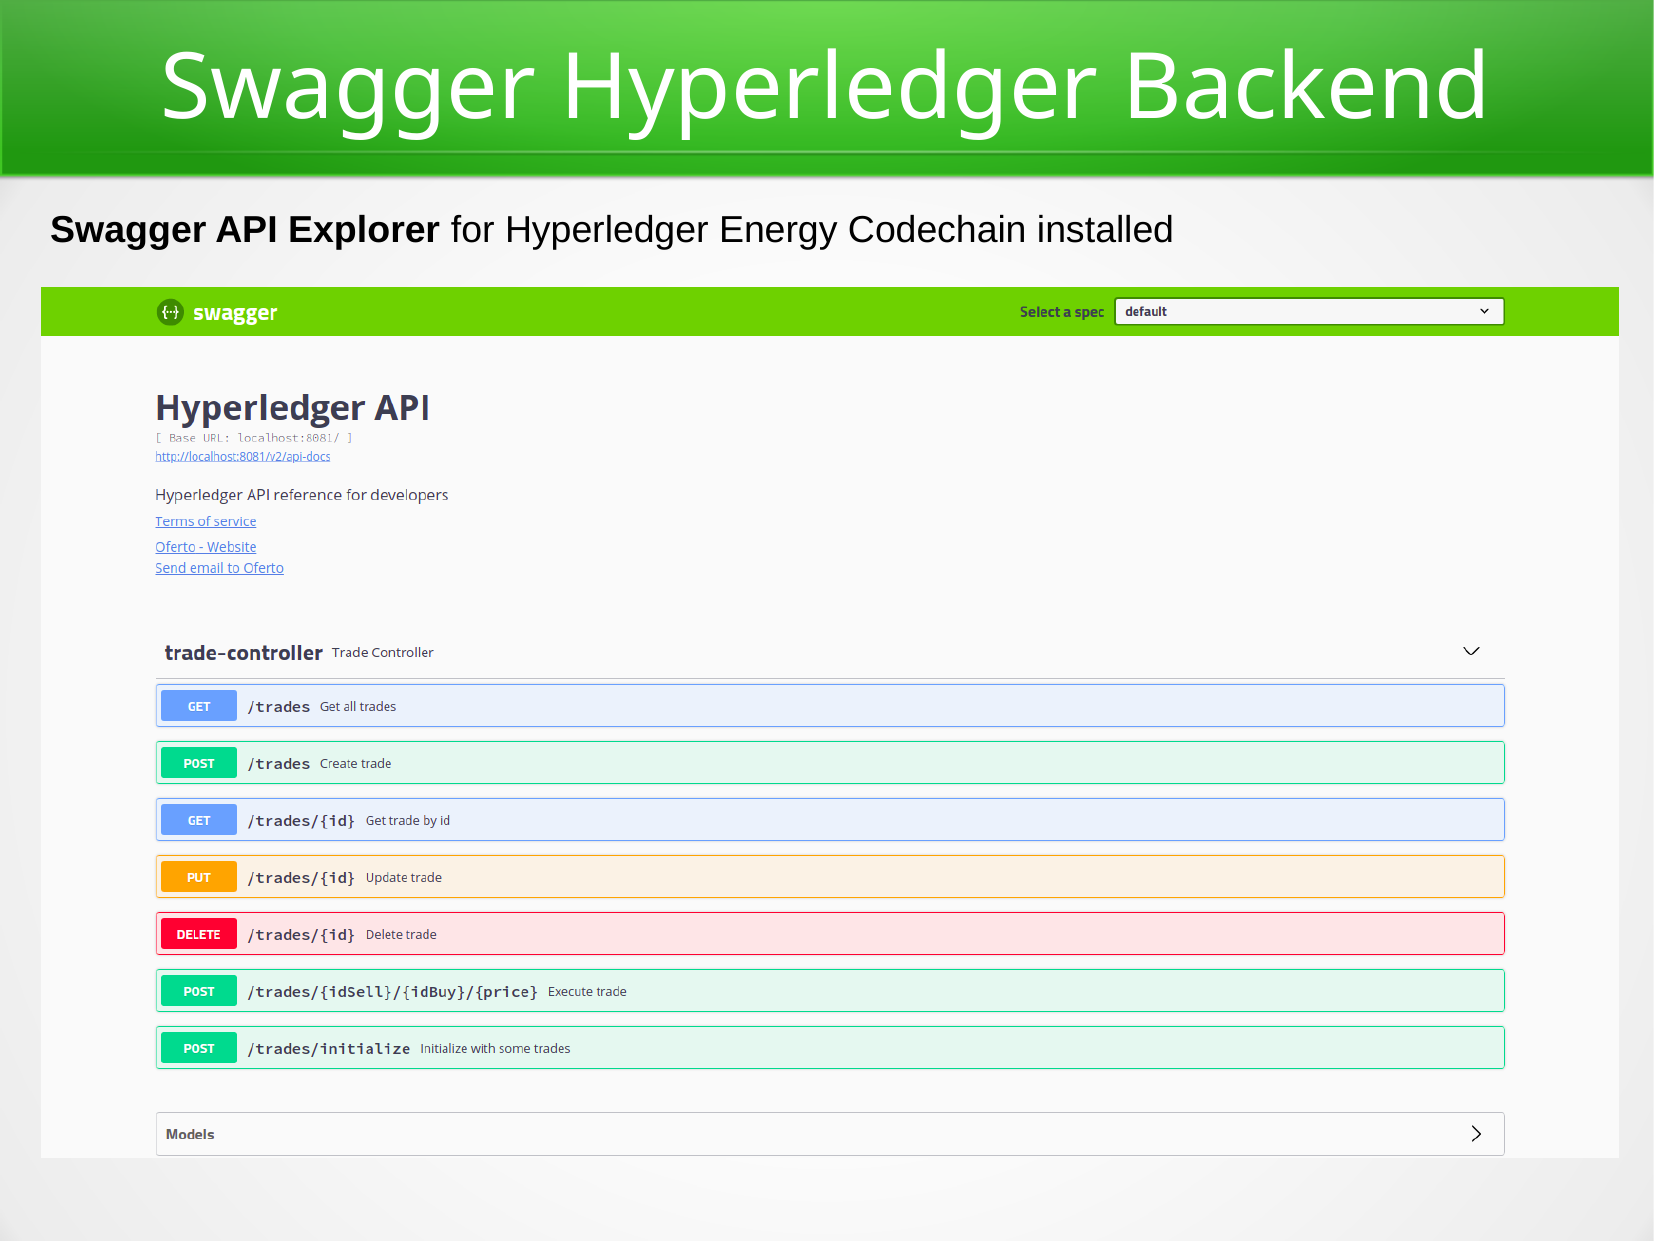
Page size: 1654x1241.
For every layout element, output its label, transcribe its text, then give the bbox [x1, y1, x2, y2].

picture [0, 0, 1654, 1241]
title Swagger Hyperledger Backend [82, 11, 1571, 154]
text_box Swagger API Explorer for Hyperledger Energy Codechain installed [35, 200, 1619, 300]
